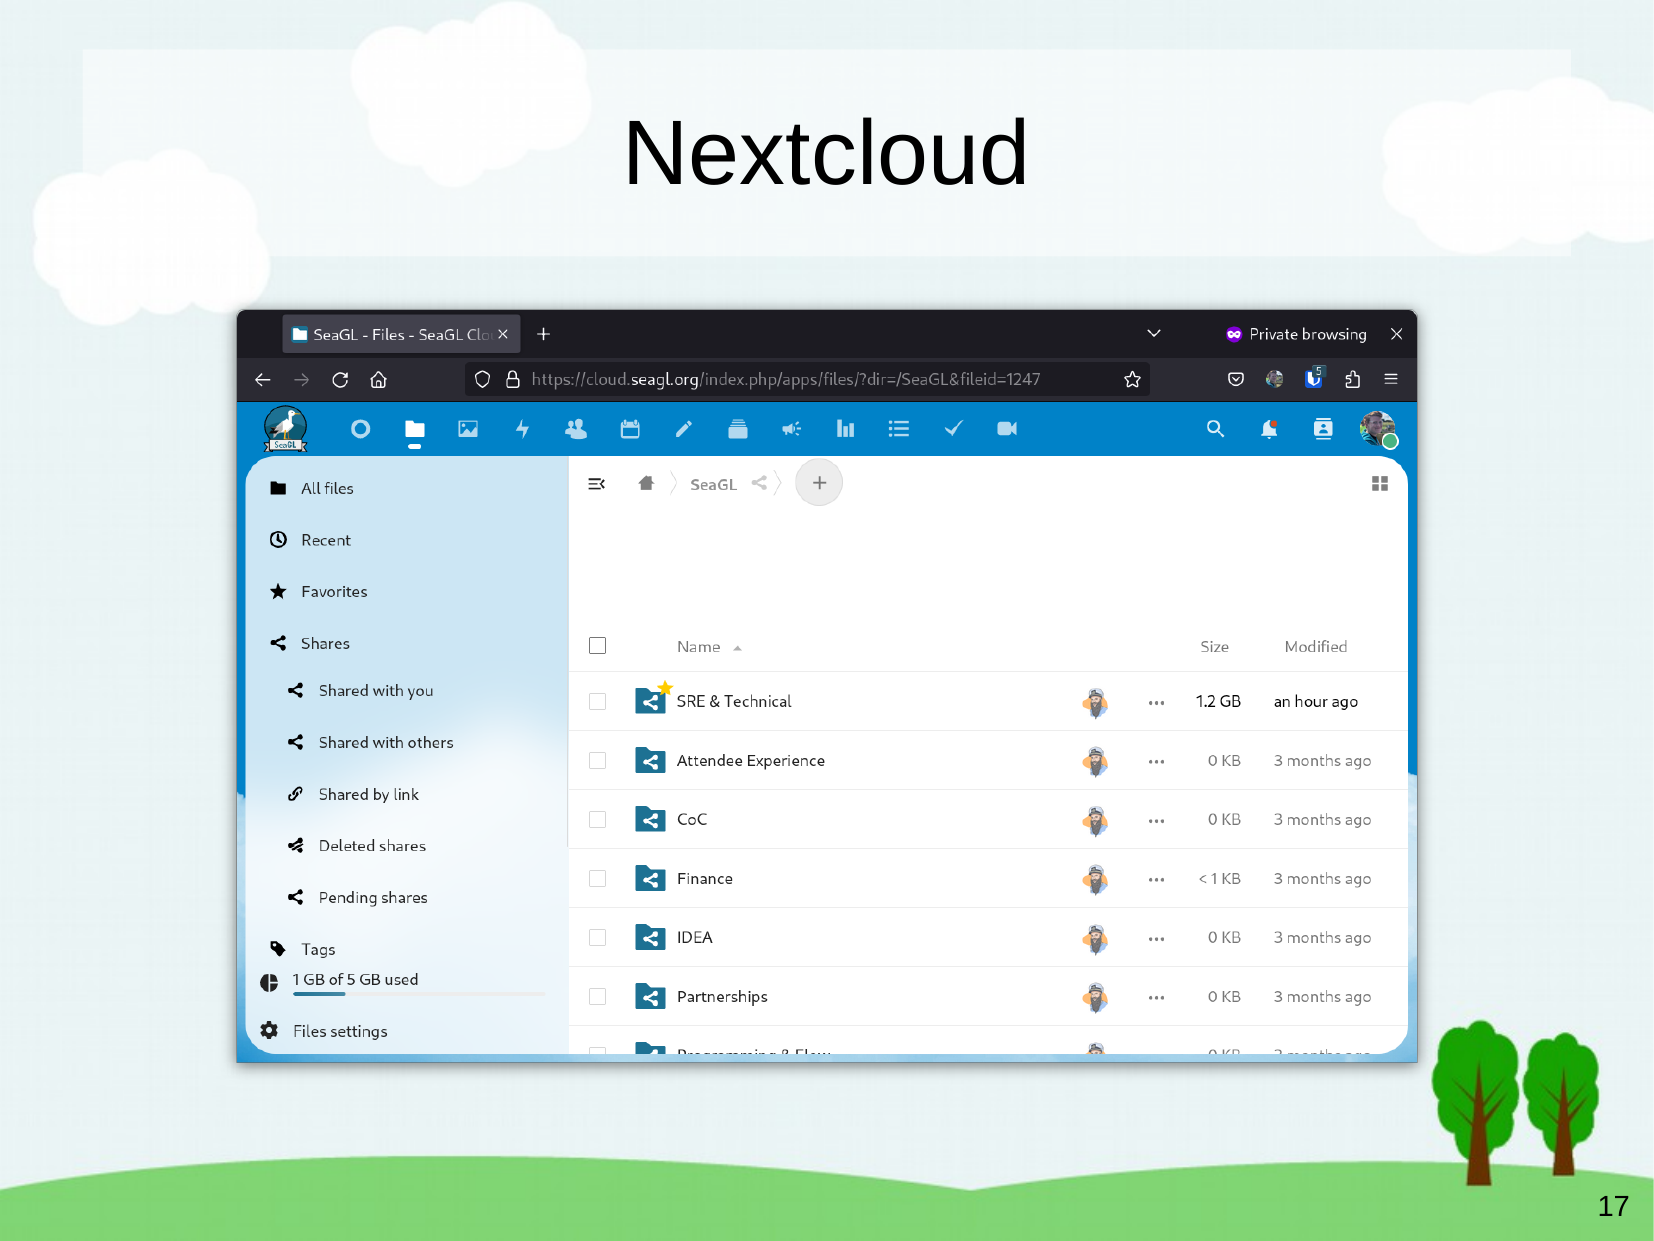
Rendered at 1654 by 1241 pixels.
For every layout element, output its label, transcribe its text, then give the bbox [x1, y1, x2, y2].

picture [0, 0, 1654, 1241]
title Nextcloud [82, 49, 1571, 257]
